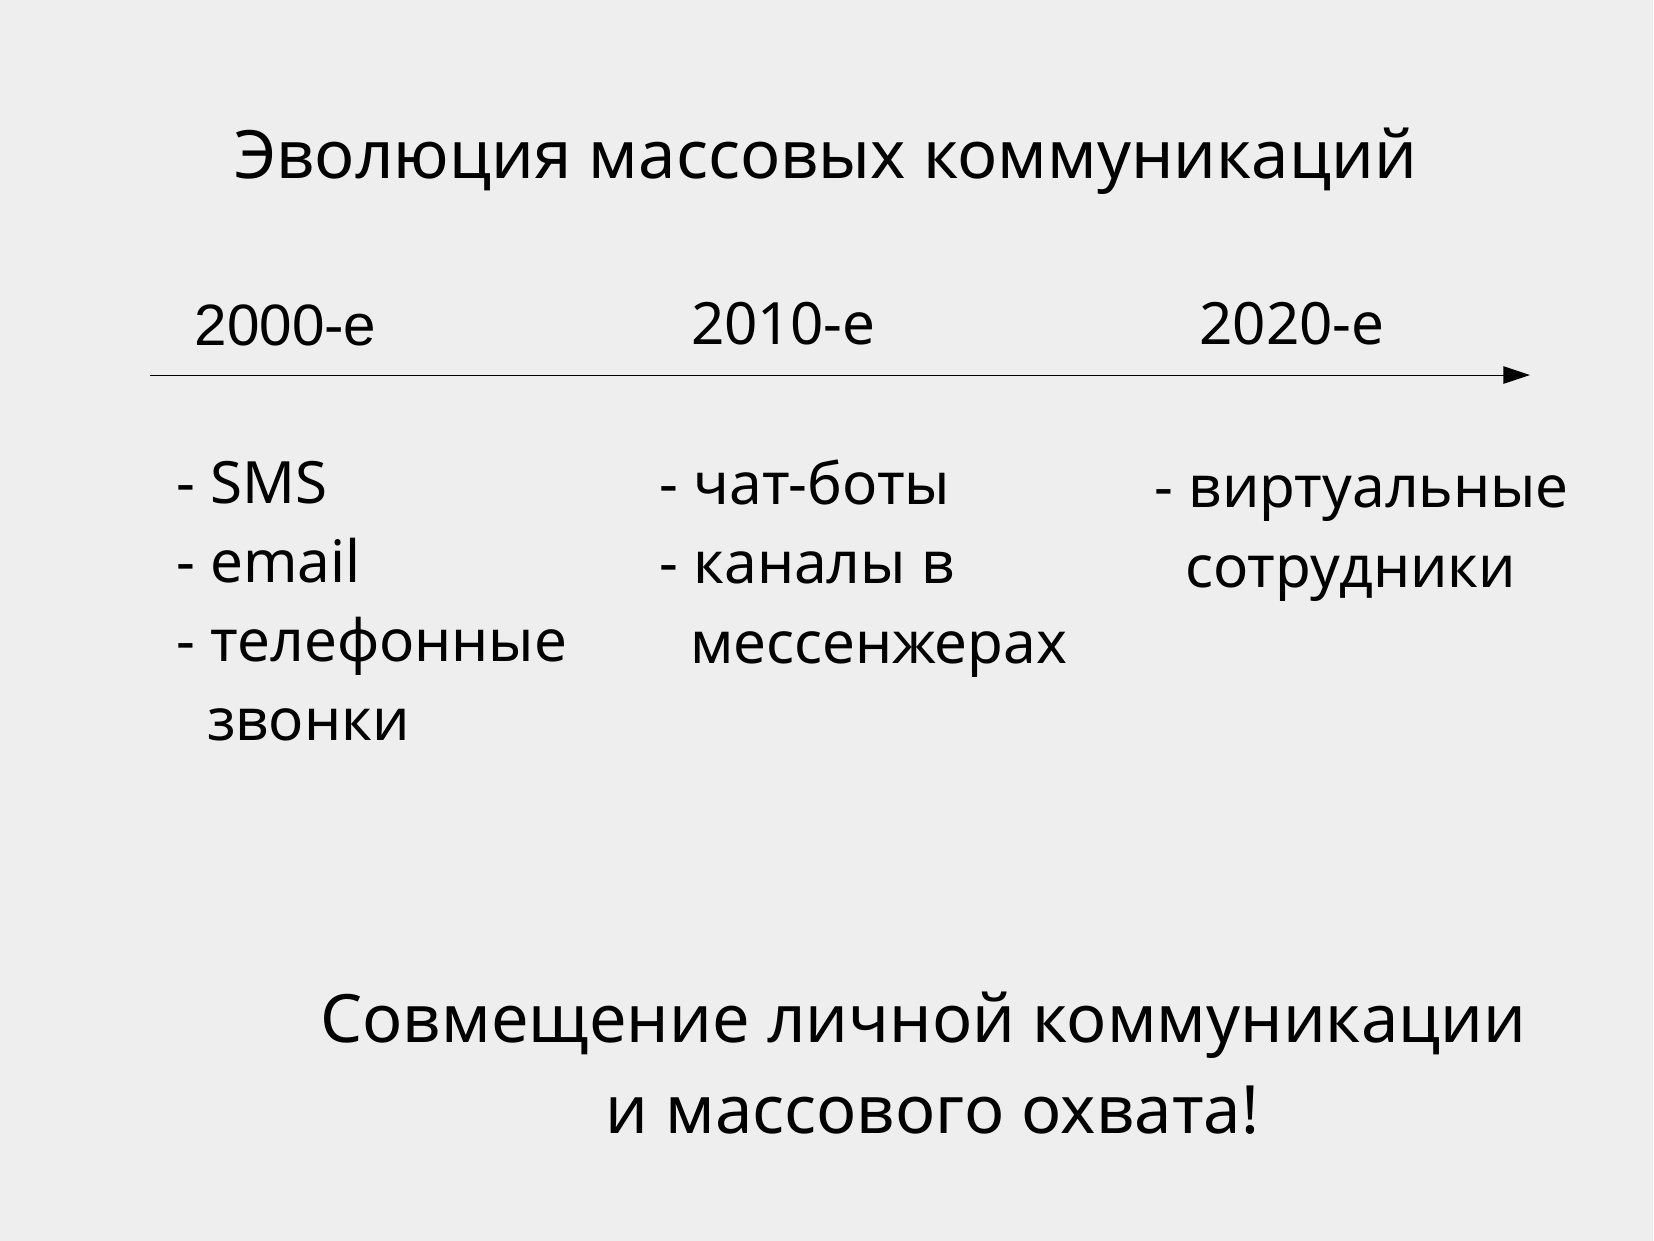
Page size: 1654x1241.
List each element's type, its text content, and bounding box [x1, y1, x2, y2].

title Эволюция массовых коммуникаций [82, 49, 1571, 257]
text_box 2010-е [676, 274, 886, 361]
text_box 2000-е [180, 285, 392, 365]
text_box - чат-боты - каналы в мессенжерах [645, 435, 1062, 661]
text_box 2020-е [1185, 274, 1394, 361]
text_box Совмещение личной коммуникации и массового охвата! [270, 964, 1452, 1141]
text_box - SMS - email - телефонные звонки [161, 433, 583, 730]
text_box - виртуальные сотрудники [1140, 438, 1575, 594]
